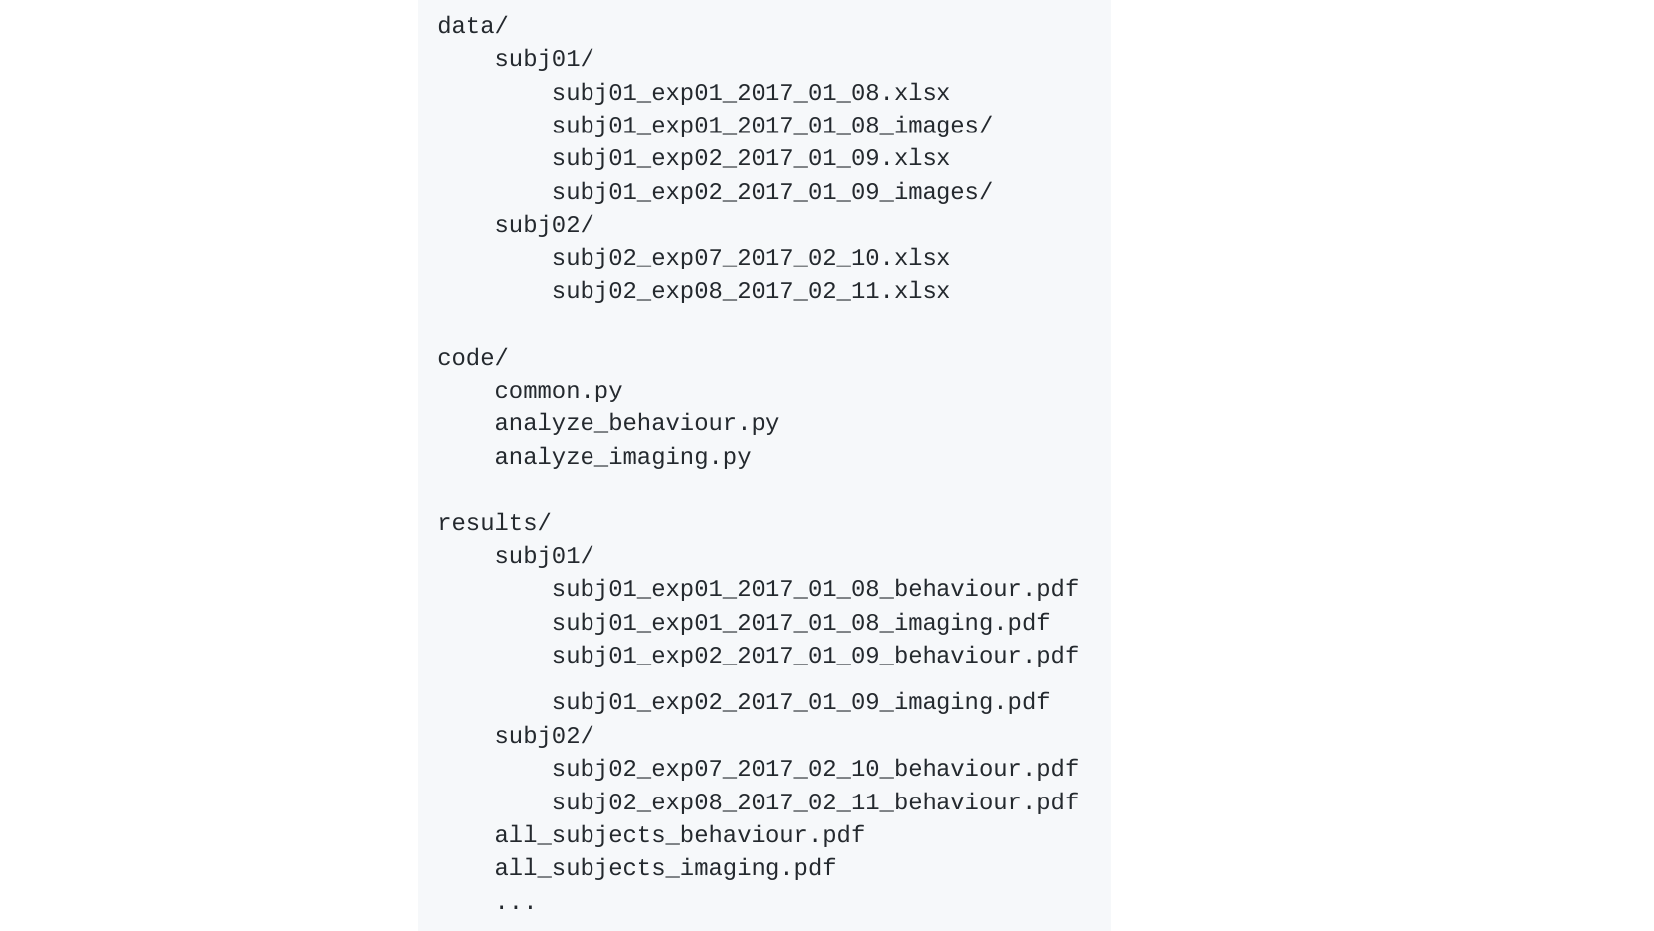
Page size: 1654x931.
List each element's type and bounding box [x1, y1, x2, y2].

picture [418, 0, 1111, 931]
